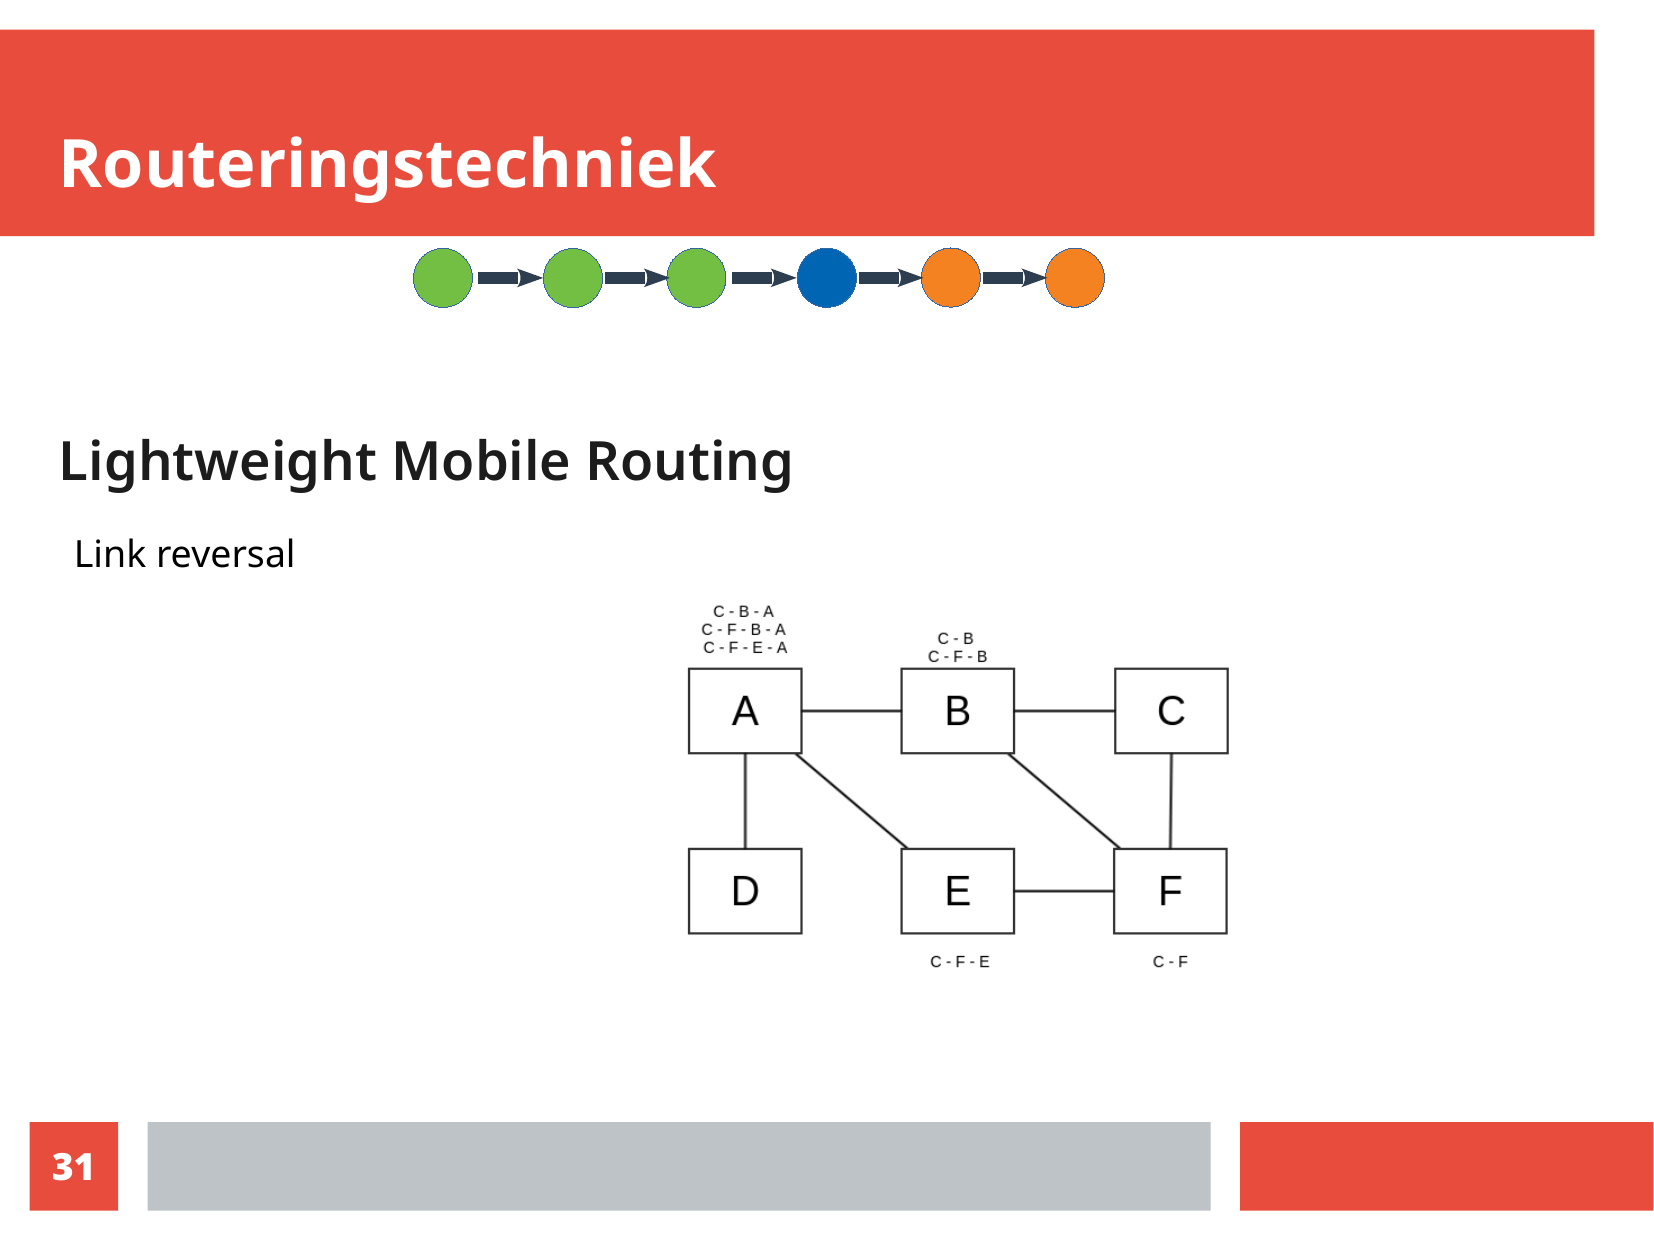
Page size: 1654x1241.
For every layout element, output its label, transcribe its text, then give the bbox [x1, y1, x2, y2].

list Lightweight Mobile Routing [59, 324, 1565, 1093]
text_box [1045, 248, 1105, 308]
text_box [797, 248, 857, 308]
text_box [413, 248, 473, 308]
text_box [543, 248, 603, 308]
picture [661, 590, 1275, 992]
text_box [921, 247, 981, 308]
title Routeringstechniek [59, 59, 1595, 207]
text_box Link reversal [59, 519, 709, 579]
text_box [666, 248, 726, 308]
